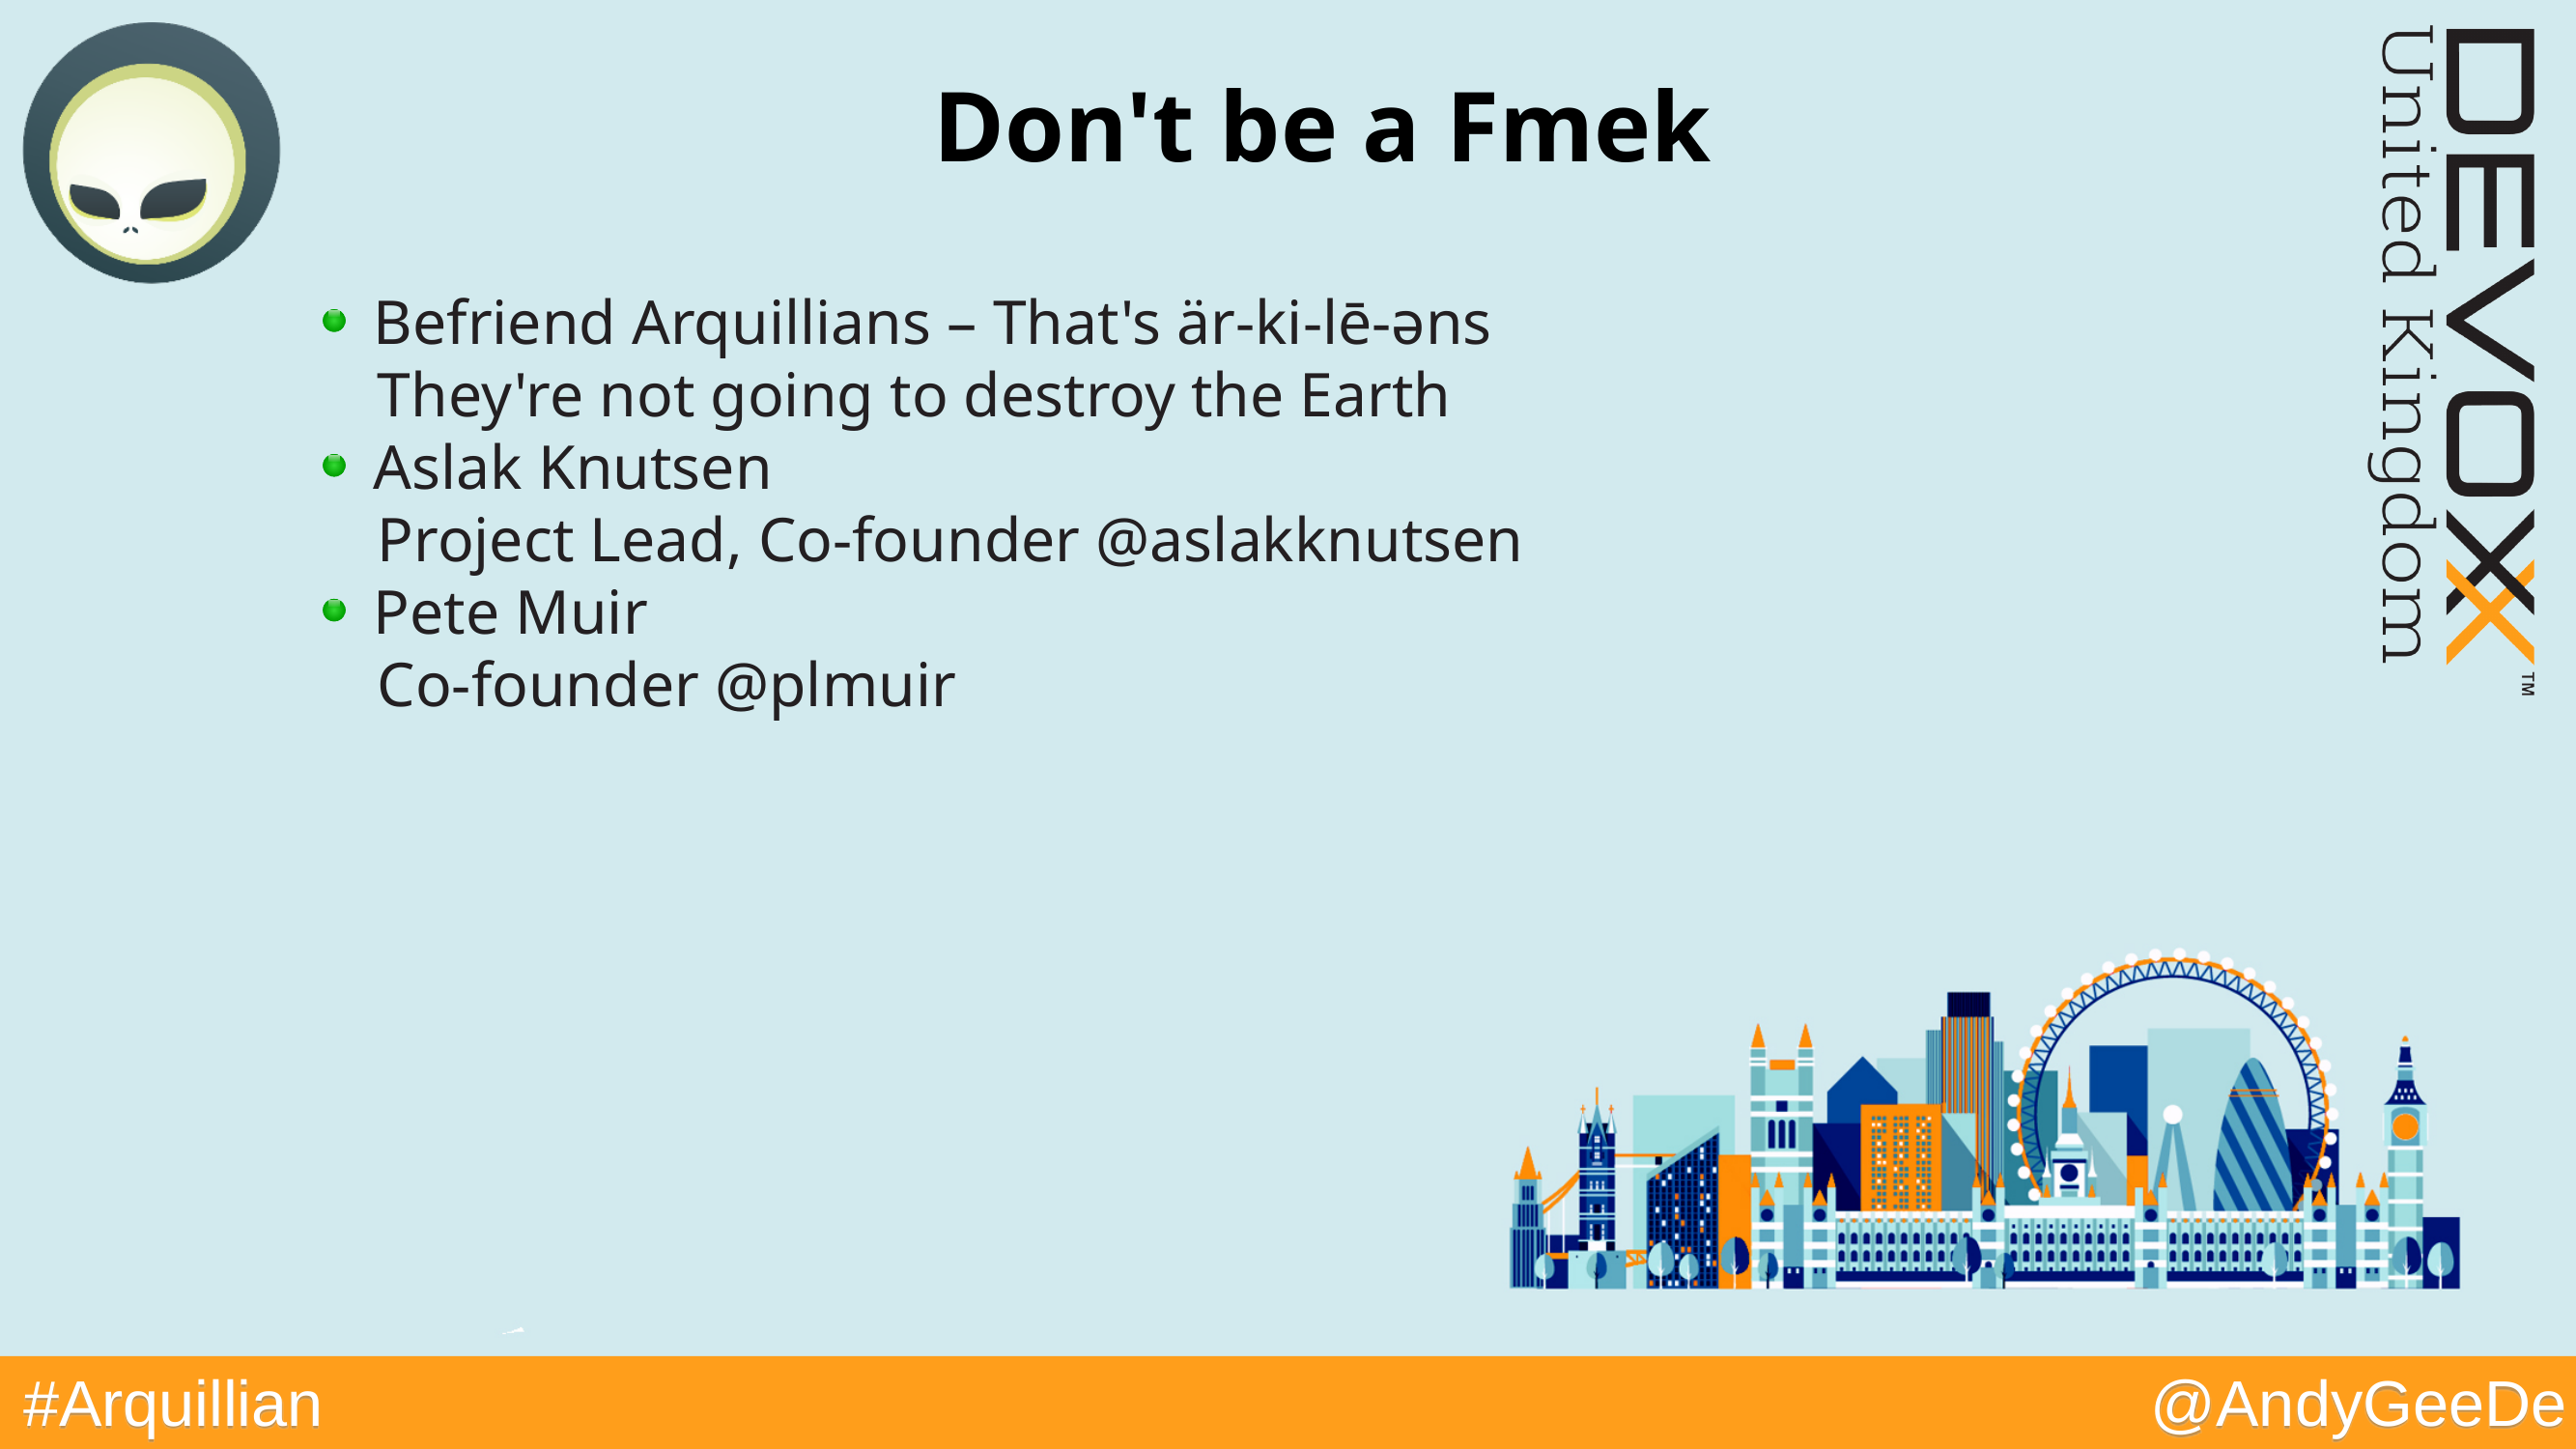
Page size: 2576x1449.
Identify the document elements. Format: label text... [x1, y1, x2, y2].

picture [0, 0, 2576, 1355]
title Don't be a Fmek [197, 58, 2448, 243]
list Befriend Arquillians – That's är-ki-lē-əns They're not going to destroy the Earth Aslak Knutsen Project Lead, Co-founder @aslakknutsen Pete Muir Co-founder @plmuir [304, 284, 2394, 1229]
